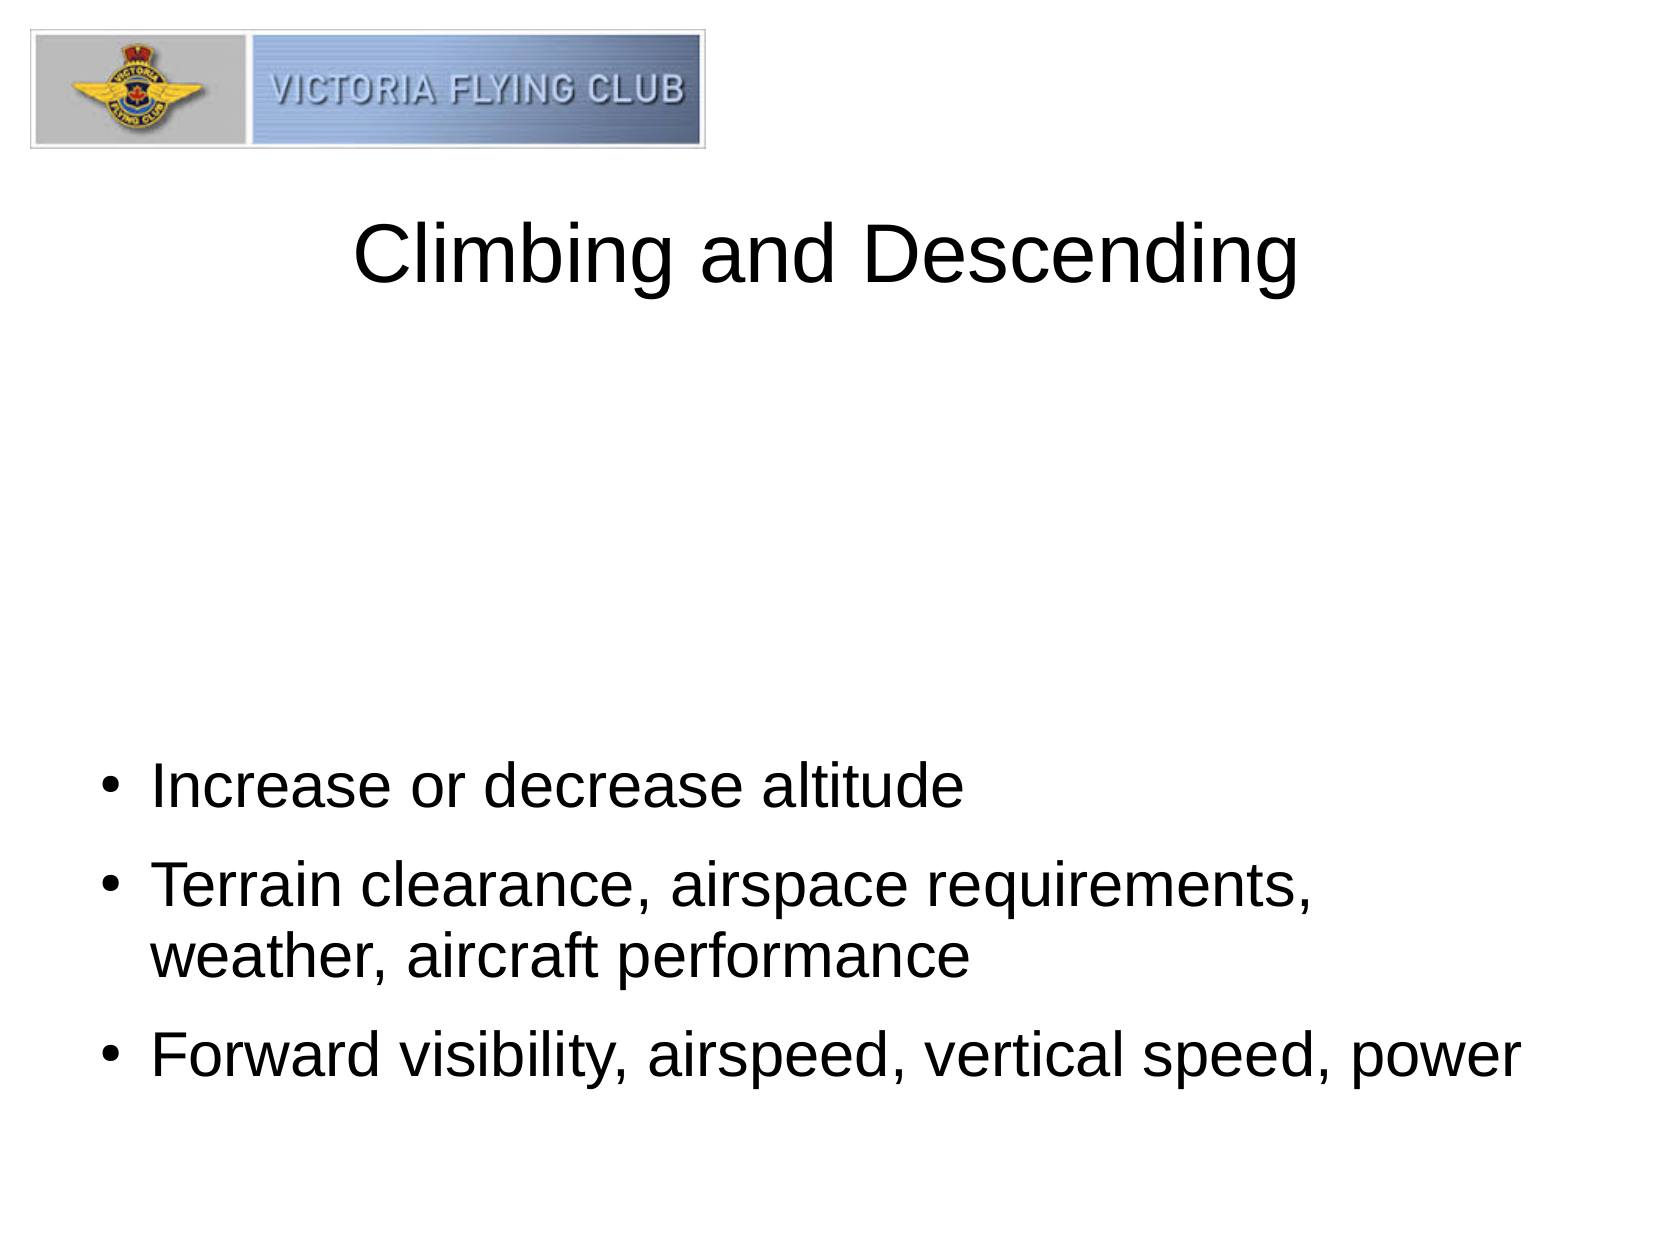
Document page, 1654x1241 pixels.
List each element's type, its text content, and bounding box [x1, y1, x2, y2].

picture [30, 29, 706, 149]
list Increase or decrease altitude Terrain clearance, airspace requirements, weather, aircraft performance Forward visibility, airspeed, vertical speed, power [82, 750, 1571, 1094]
title Climbing and Descending [82, 150, 1571, 358]
